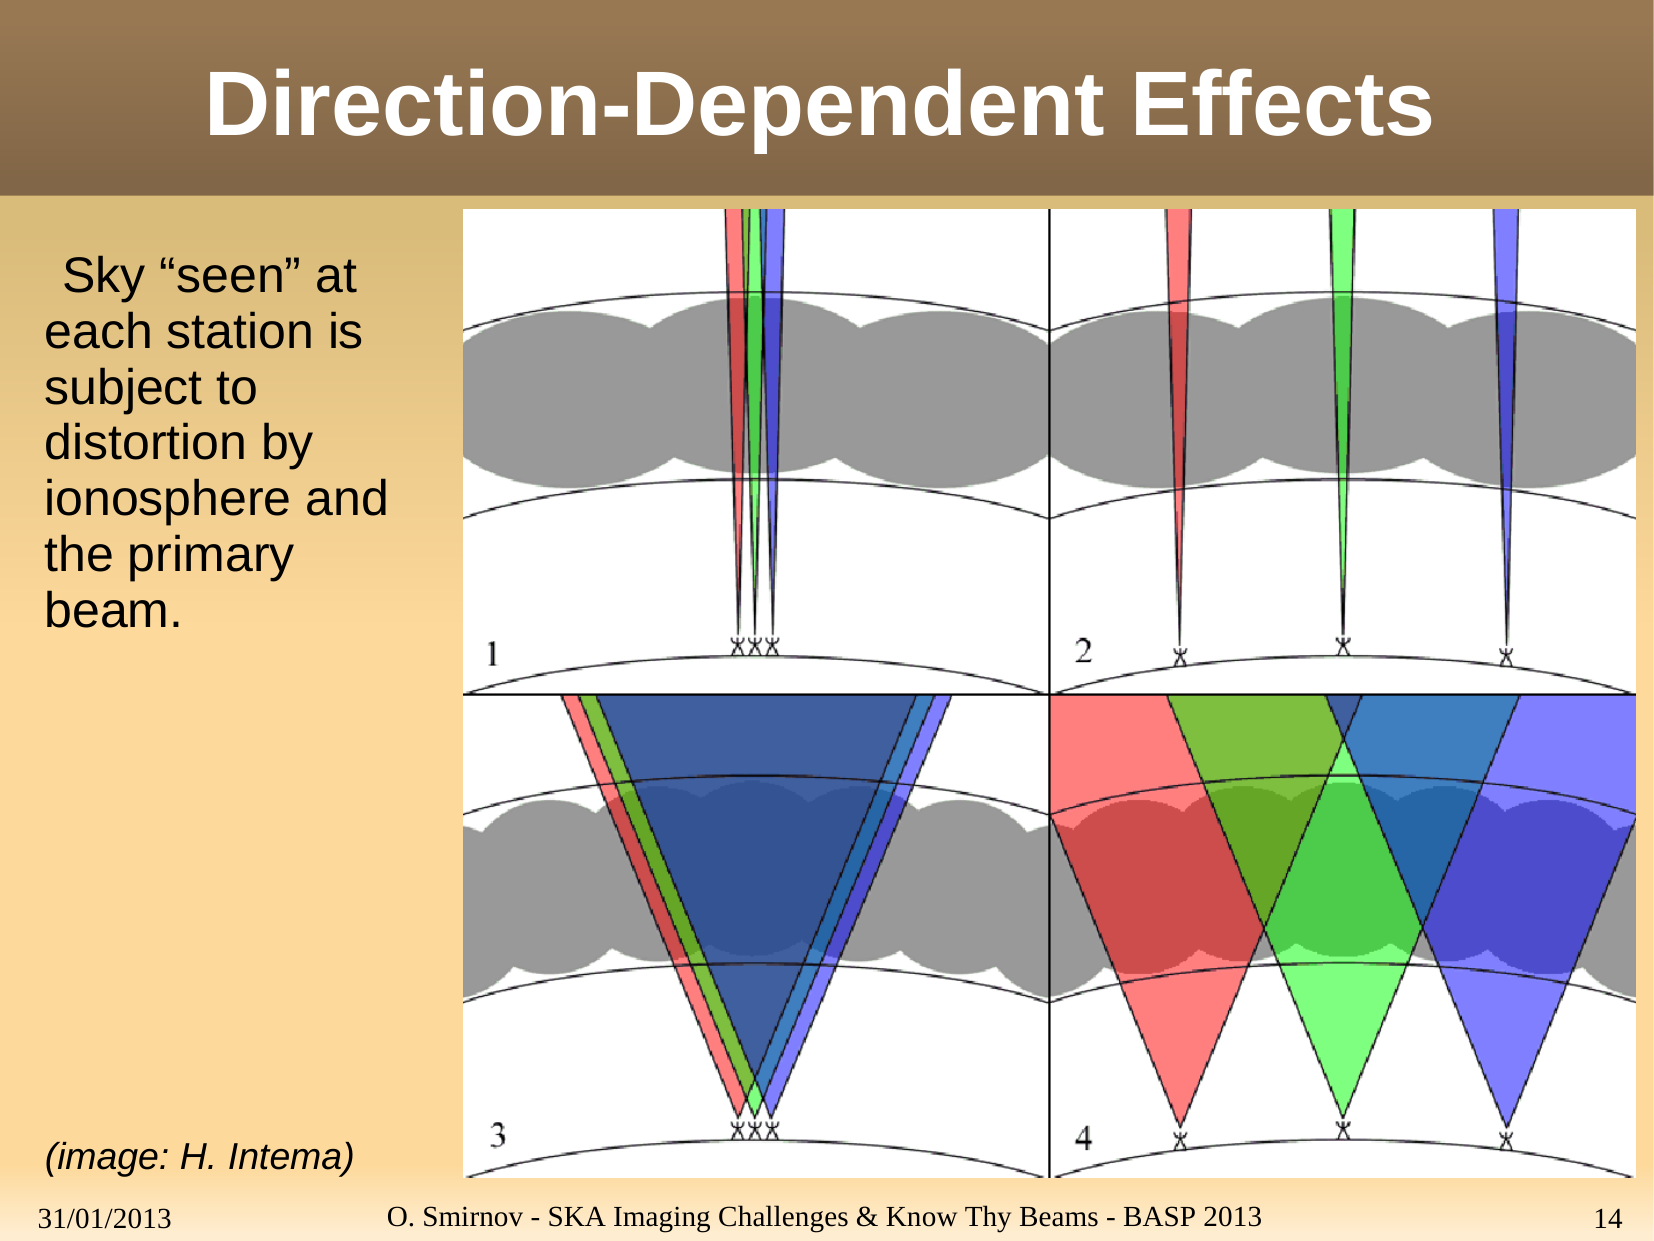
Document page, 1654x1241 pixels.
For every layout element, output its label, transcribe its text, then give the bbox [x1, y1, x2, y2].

text_box (image: H. Intema) [30, 1128, 389, 1186]
picture [0, 0, 1654, 1241]
title Direction-Dependent Effects [76, 0, 1565, 208]
text_box Sky “seen” at each station is subject to distortion by ionosphere and the primary beam. [30, 240, 436, 646]
